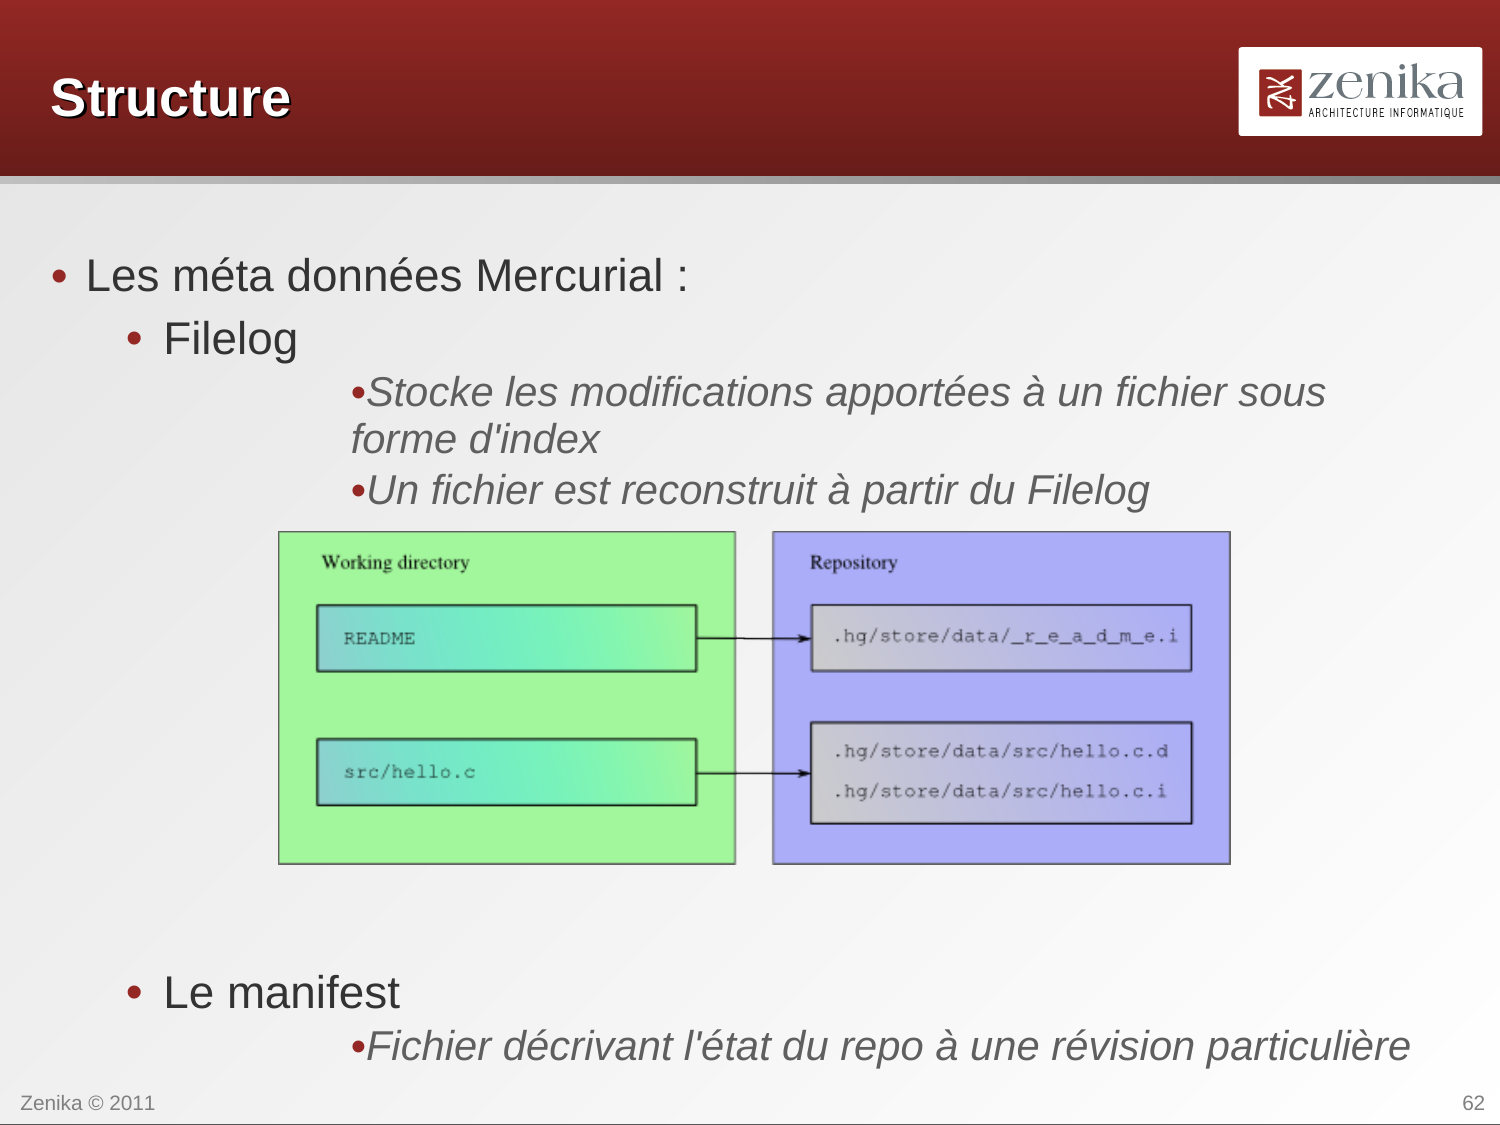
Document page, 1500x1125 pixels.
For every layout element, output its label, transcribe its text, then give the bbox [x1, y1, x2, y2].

picture [278, 531, 1231, 866]
picture [1257, 58, 1464, 125]
title Structure [50, 22, 1206, 172]
list Les méta données Mercurial : Filelog Stocke les modifications apportées à un fichier sous forme d'index Un fichier est reconstruit à partir du Filelog Le manifest Fichier décrivant l'état du repo à une révision particulière [50, 249, 1436, 1068]
